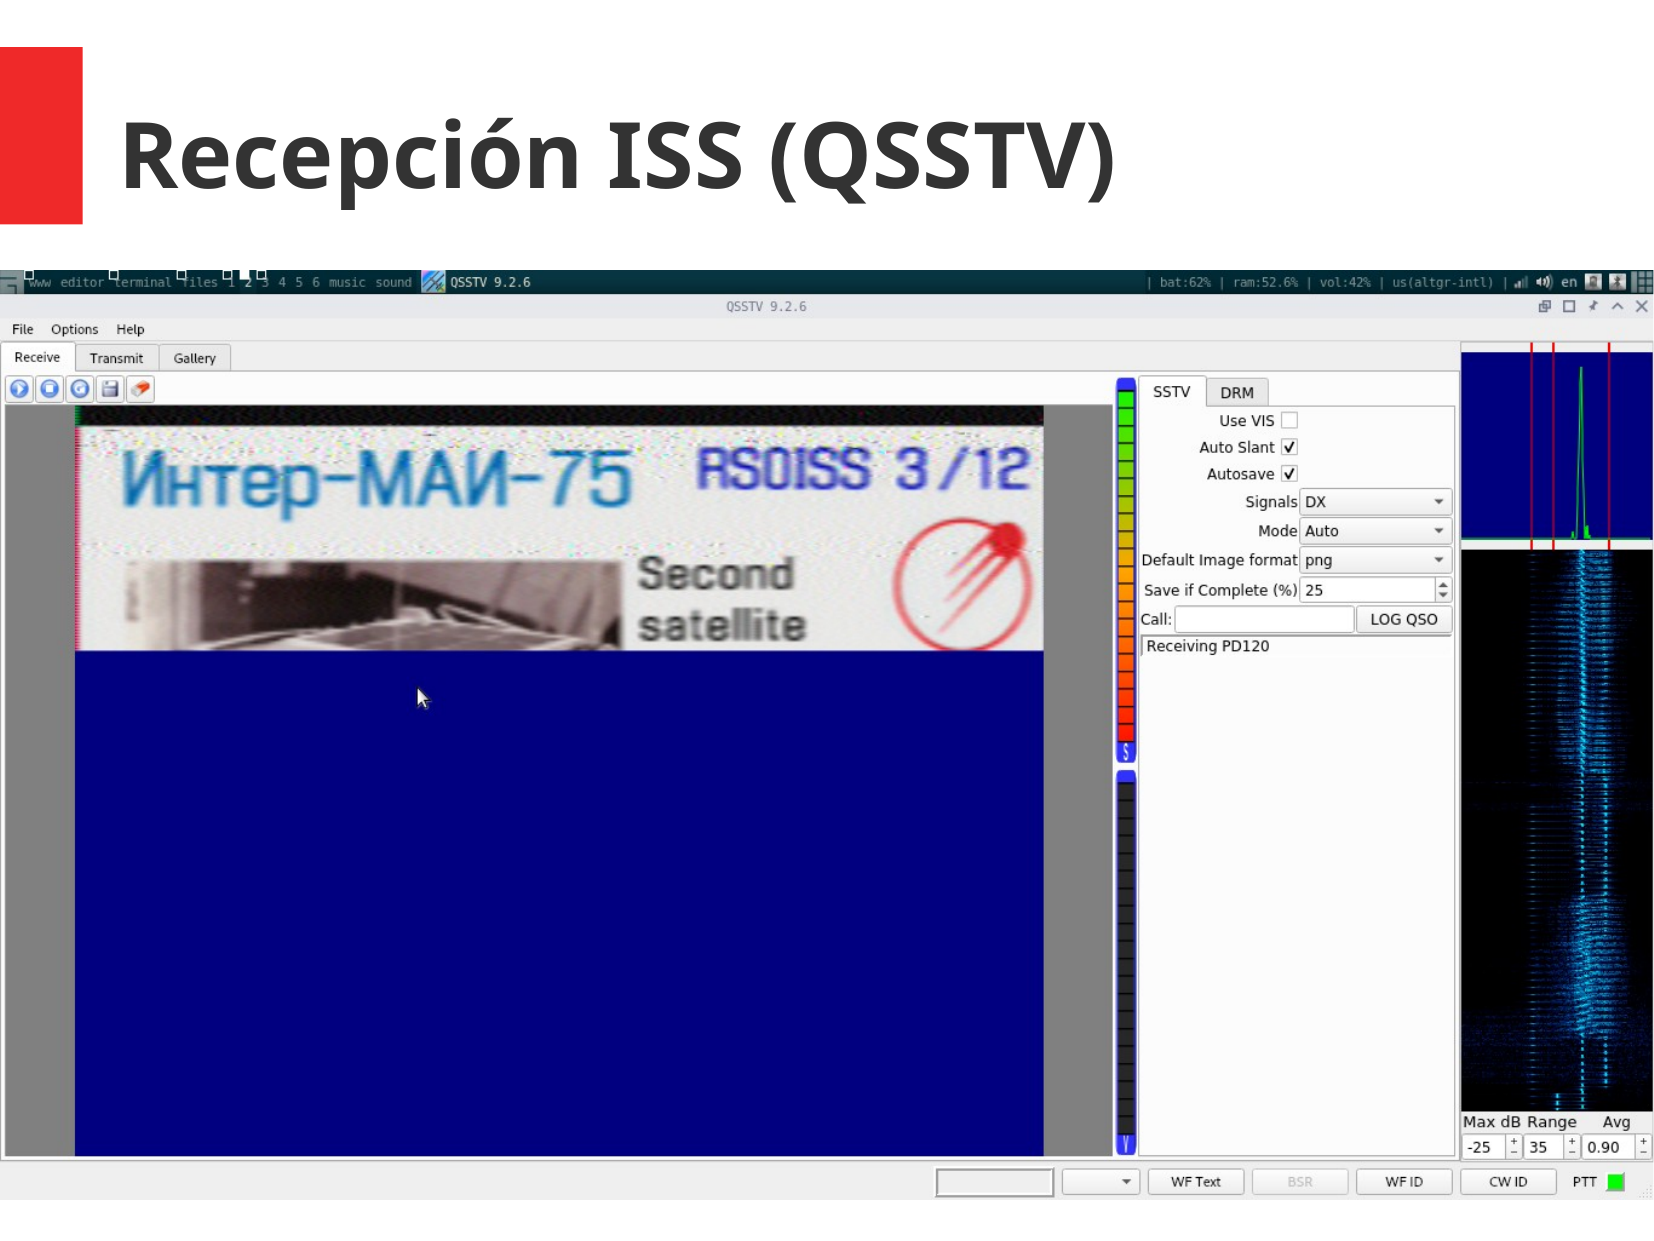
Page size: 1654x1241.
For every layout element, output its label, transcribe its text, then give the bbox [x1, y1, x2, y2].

picture [0, 270, 1654, 1201]
title Recepción ISS (QSSTV) [118, 49, 1571, 257]
